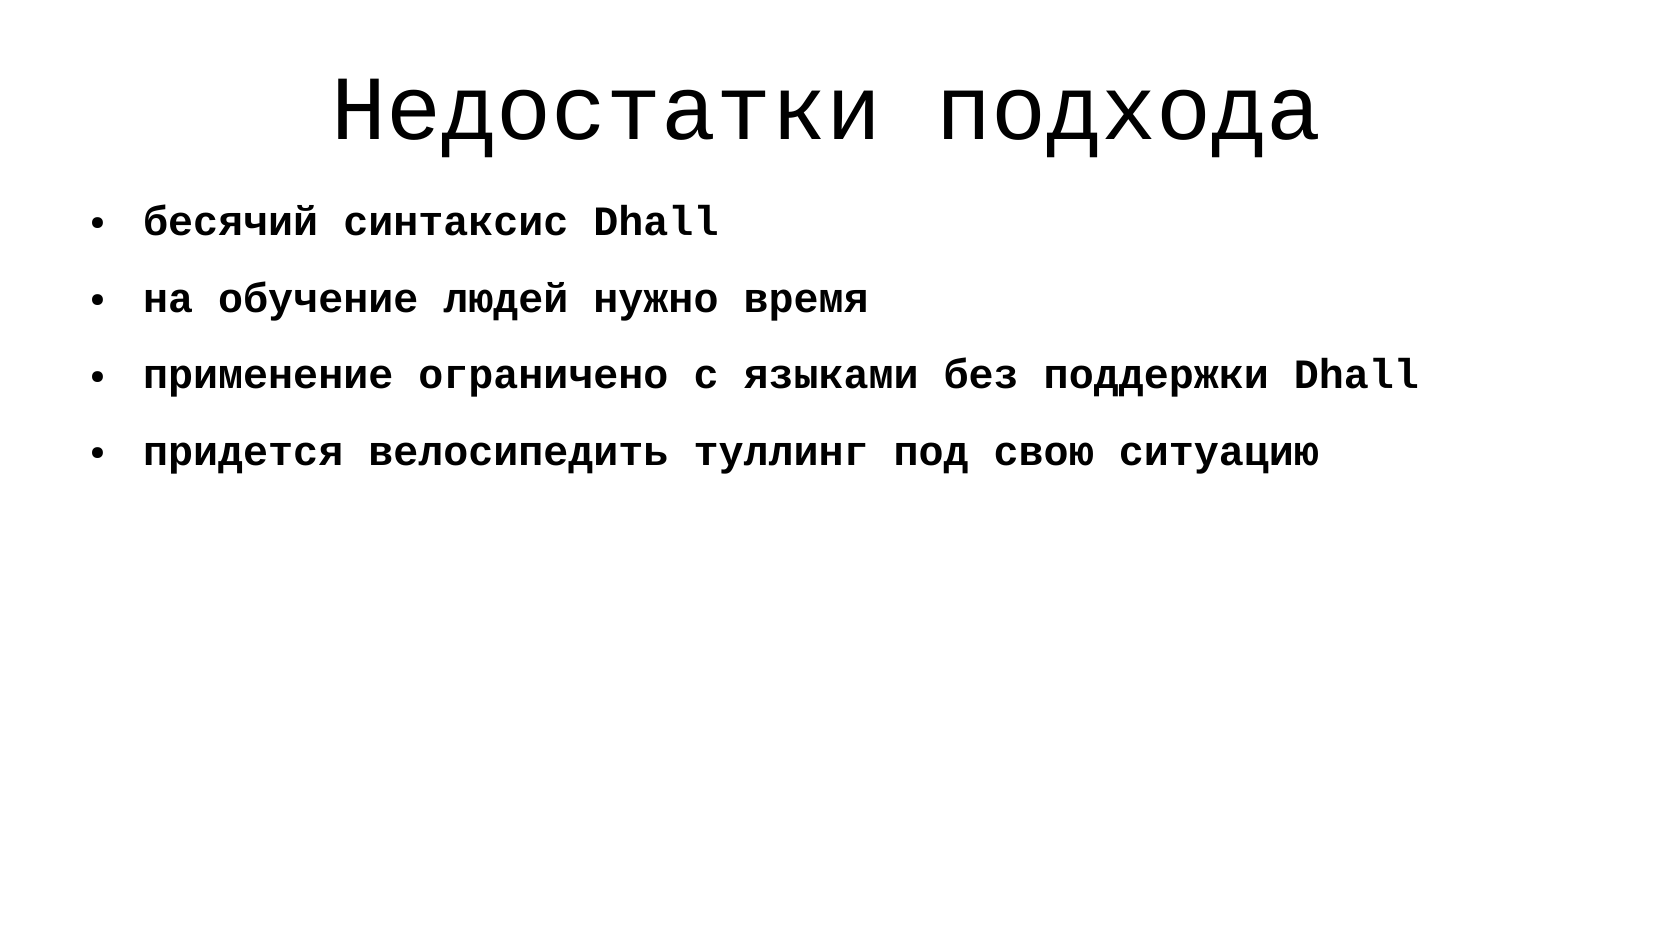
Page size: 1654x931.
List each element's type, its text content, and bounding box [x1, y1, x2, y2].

title Недостатки подхода [82, 37, 1571, 193]
list бесячий синтаксис Dhall на обучение людей нужно время применение ограничено c языками без поддержки Dhall придется велосипедить туллинг под свою ситуацию [72, 200, 1561, 696]
